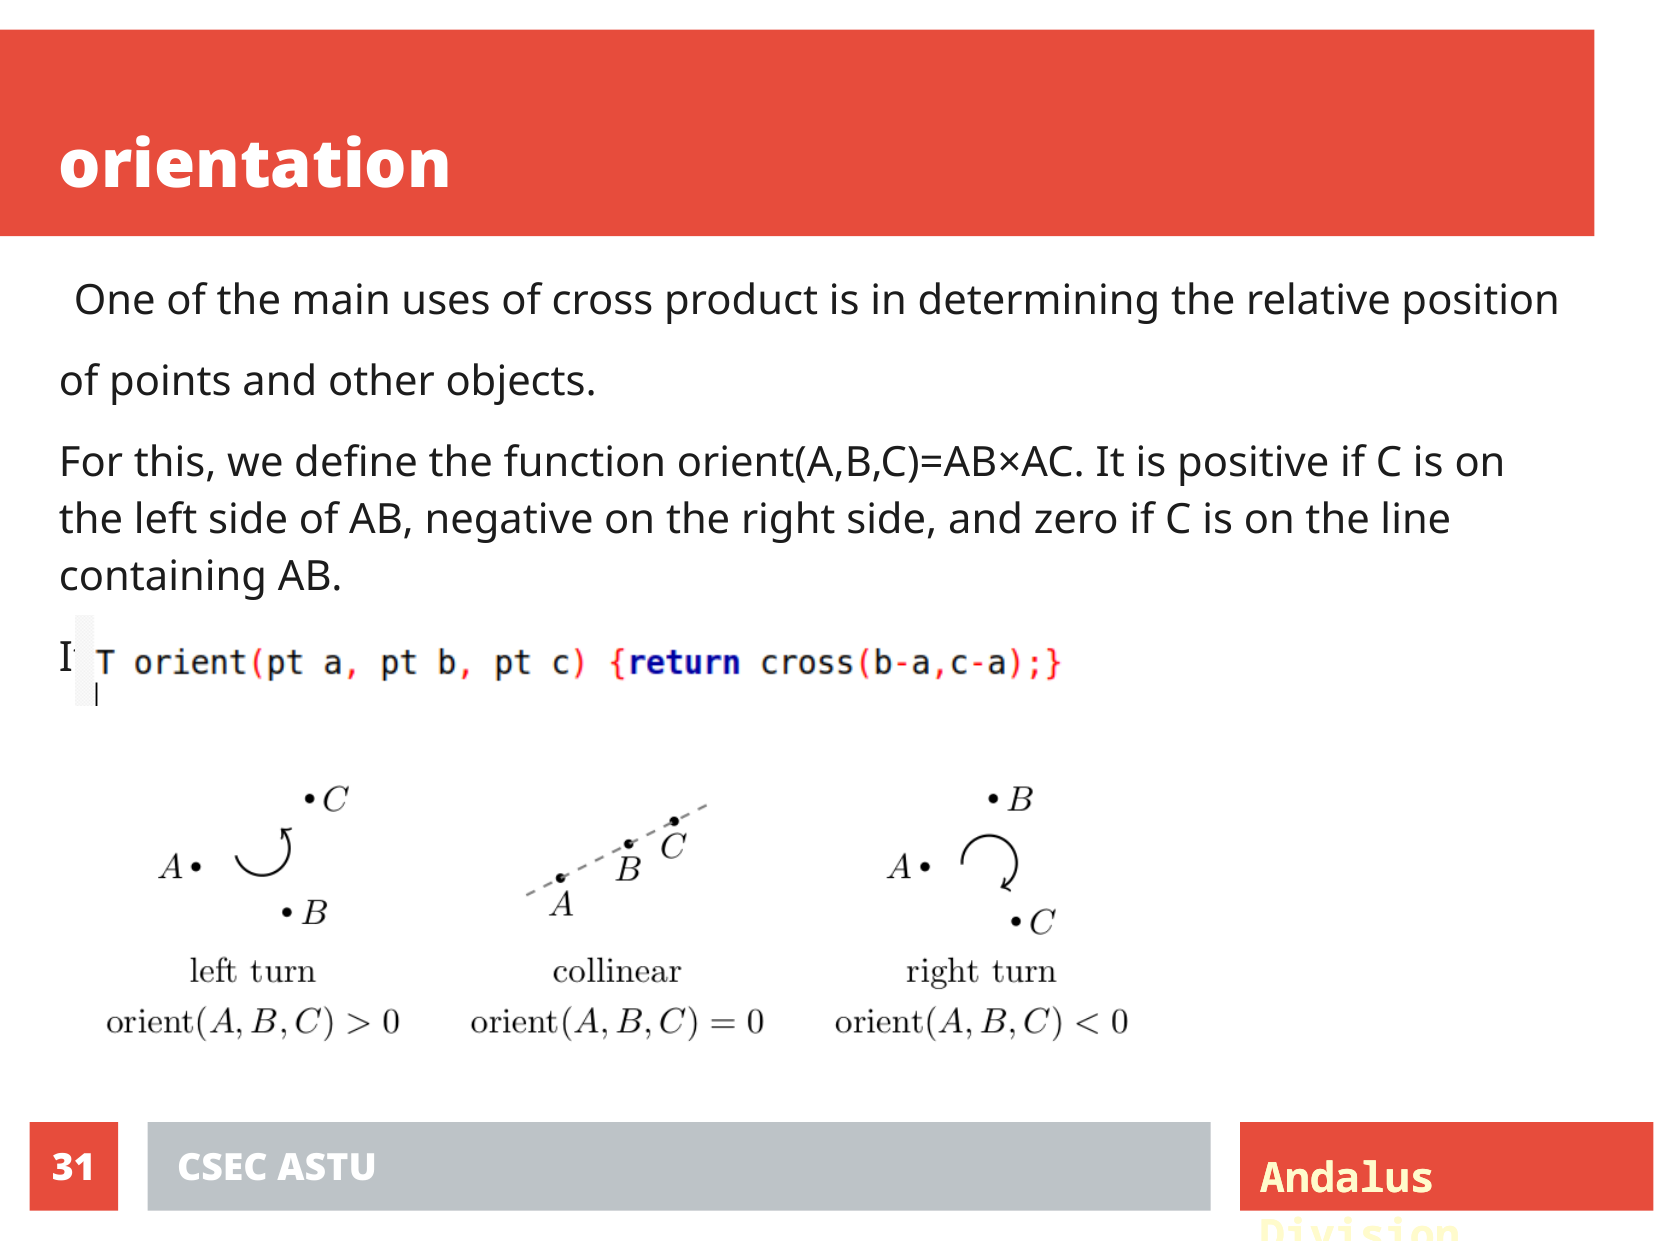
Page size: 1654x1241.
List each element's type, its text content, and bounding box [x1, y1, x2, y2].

title orientation [59, 59, 1595, 207]
picture [75, 615, 1096, 706]
picture [98, 765, 1171, 1080]
text_box Andalus Division [1245, 1140, 1636, 1197]
list One of the main uses of cross product is in determining the relative position of points and other objects. For this, we define the function orient(A,B,C)=AB×AC. It is positive if C is on the left side of AB, negative on the right side, and zero if C is on the line containing AB. It is straightforward to implement: [59, 270, 1565, 1093]
